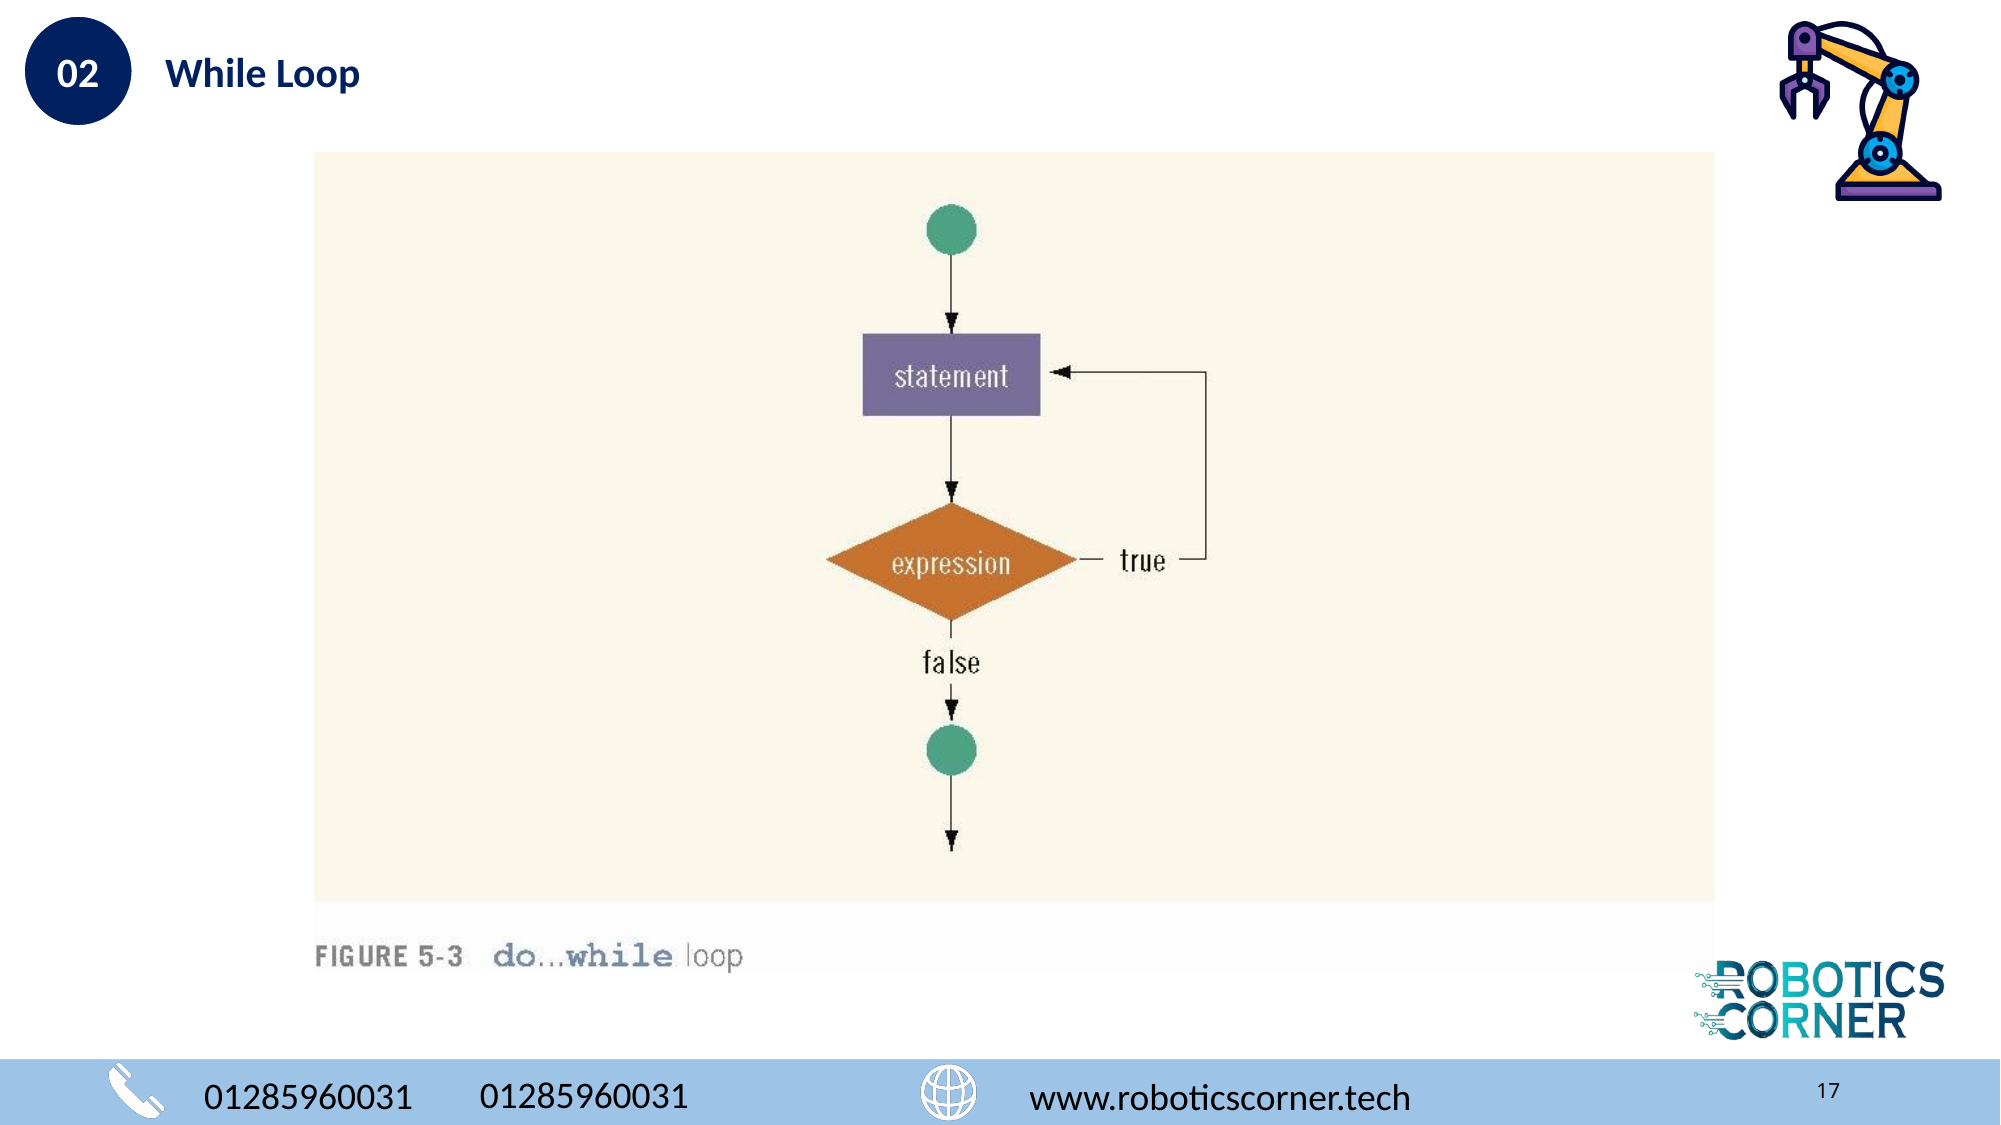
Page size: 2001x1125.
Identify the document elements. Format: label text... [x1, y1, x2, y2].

text_box 01285960031 [465, 1063, 811, 1124]
text_box www.roboticscorner.tech [1014, 1065, 1531, 1125]
text_box While Loop [150, 38, 622, 103]
picture [1846, 859, 1953, 1059]
text_box 01285960031 [189, 1064, 495, 1125]
text_box 02 [22, 14, 134, 128]
picture [1771, 21, 1950, 201]
picture [103, 1057, 170, 1124]
picture [915, 1059, 981, 1125]
text_box [1846, 1059, 2000, 1125]
picture [314, 152, 1810, 1059]
text_box [0, 1059, 915, 1125]
text_box [981, 1059, 1810, 1125]
text_box <number> [1810, 765, 1846, 1125]
